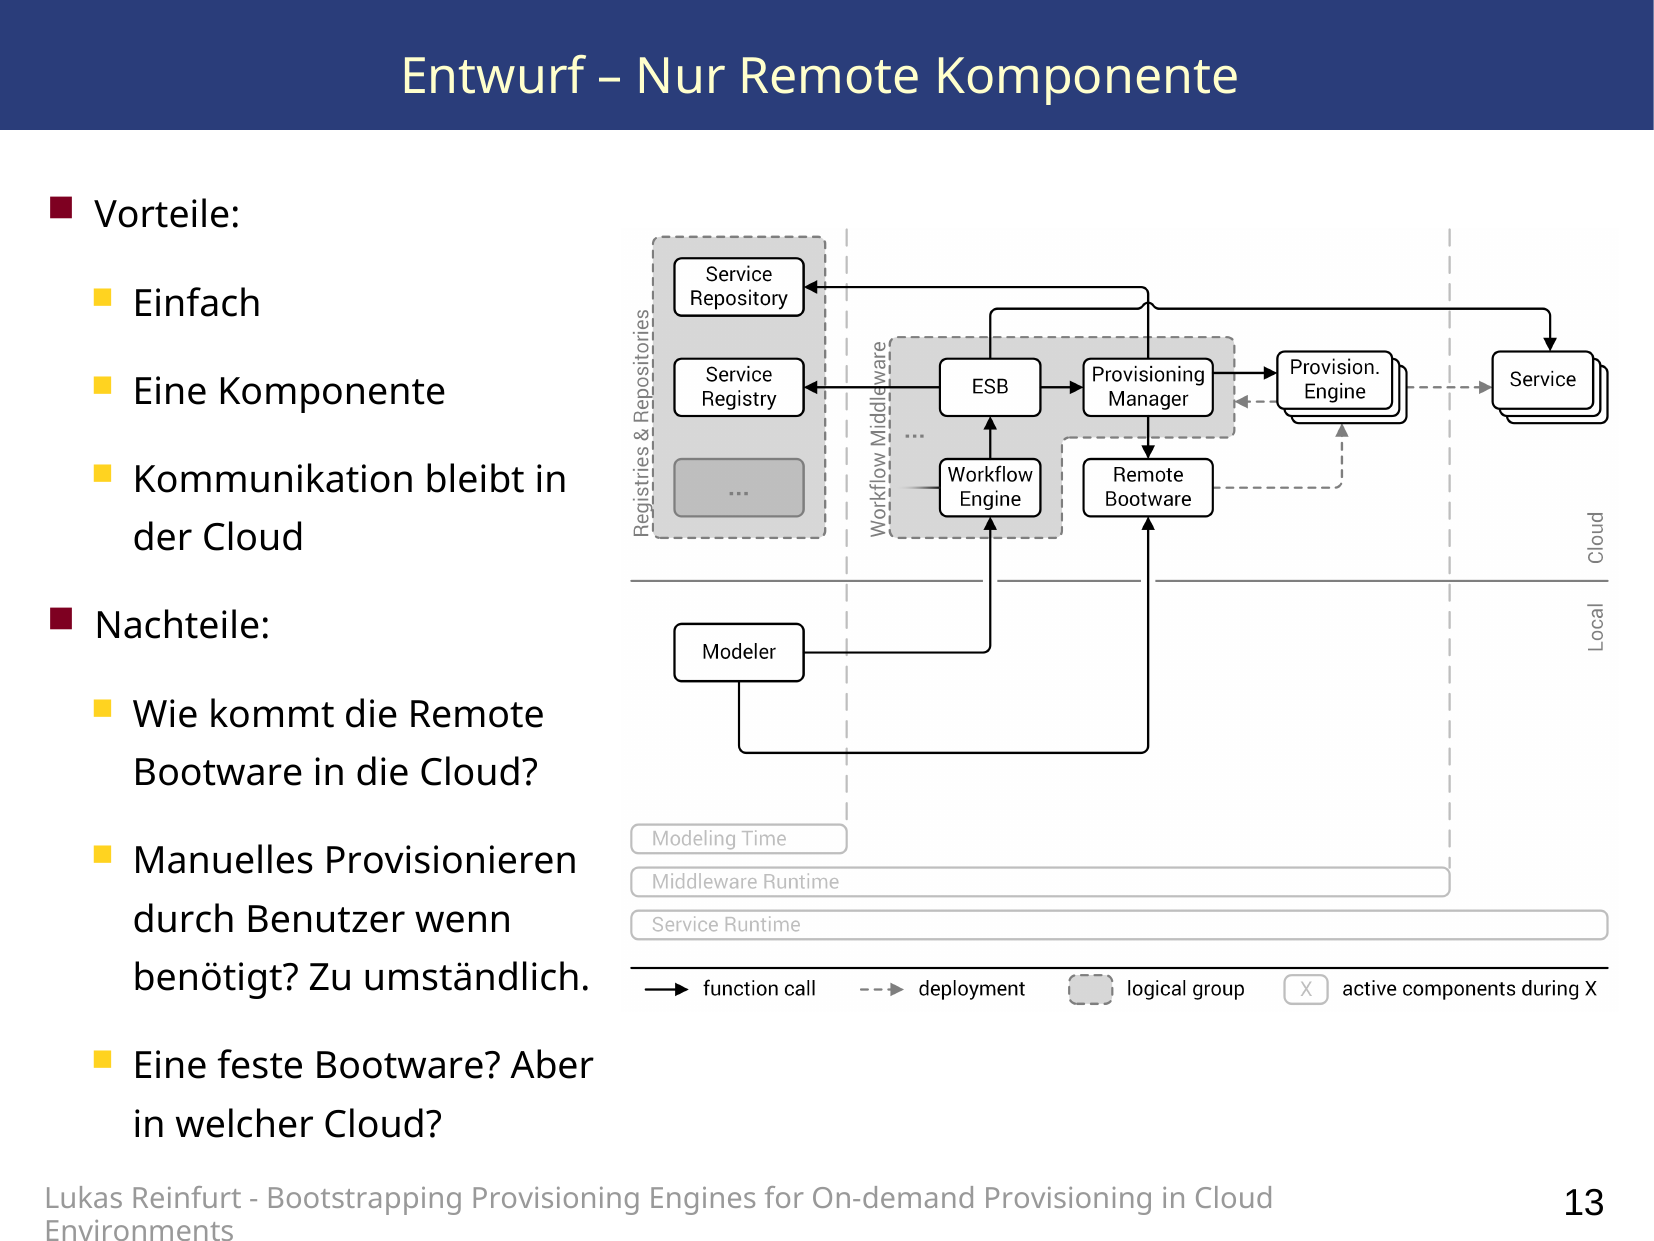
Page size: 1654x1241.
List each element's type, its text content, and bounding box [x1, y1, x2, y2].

title Entwurf – Nur Remote Komponente [47, 23, 1607, 119]
list Vorteile: Einfach Eine Komponente Kommunikation bleibt in der Cloud Nachteile: Wie kommt die Remote Bootware in die Cloud? Manuelles Provisionieren durch Benutzer wenn benötigt? Zu umständlich. Eine feste Bootware? Aber in welcher Cloud? [47, 177, 603, 1146]
picture [621, 228, 1619, 1012]
